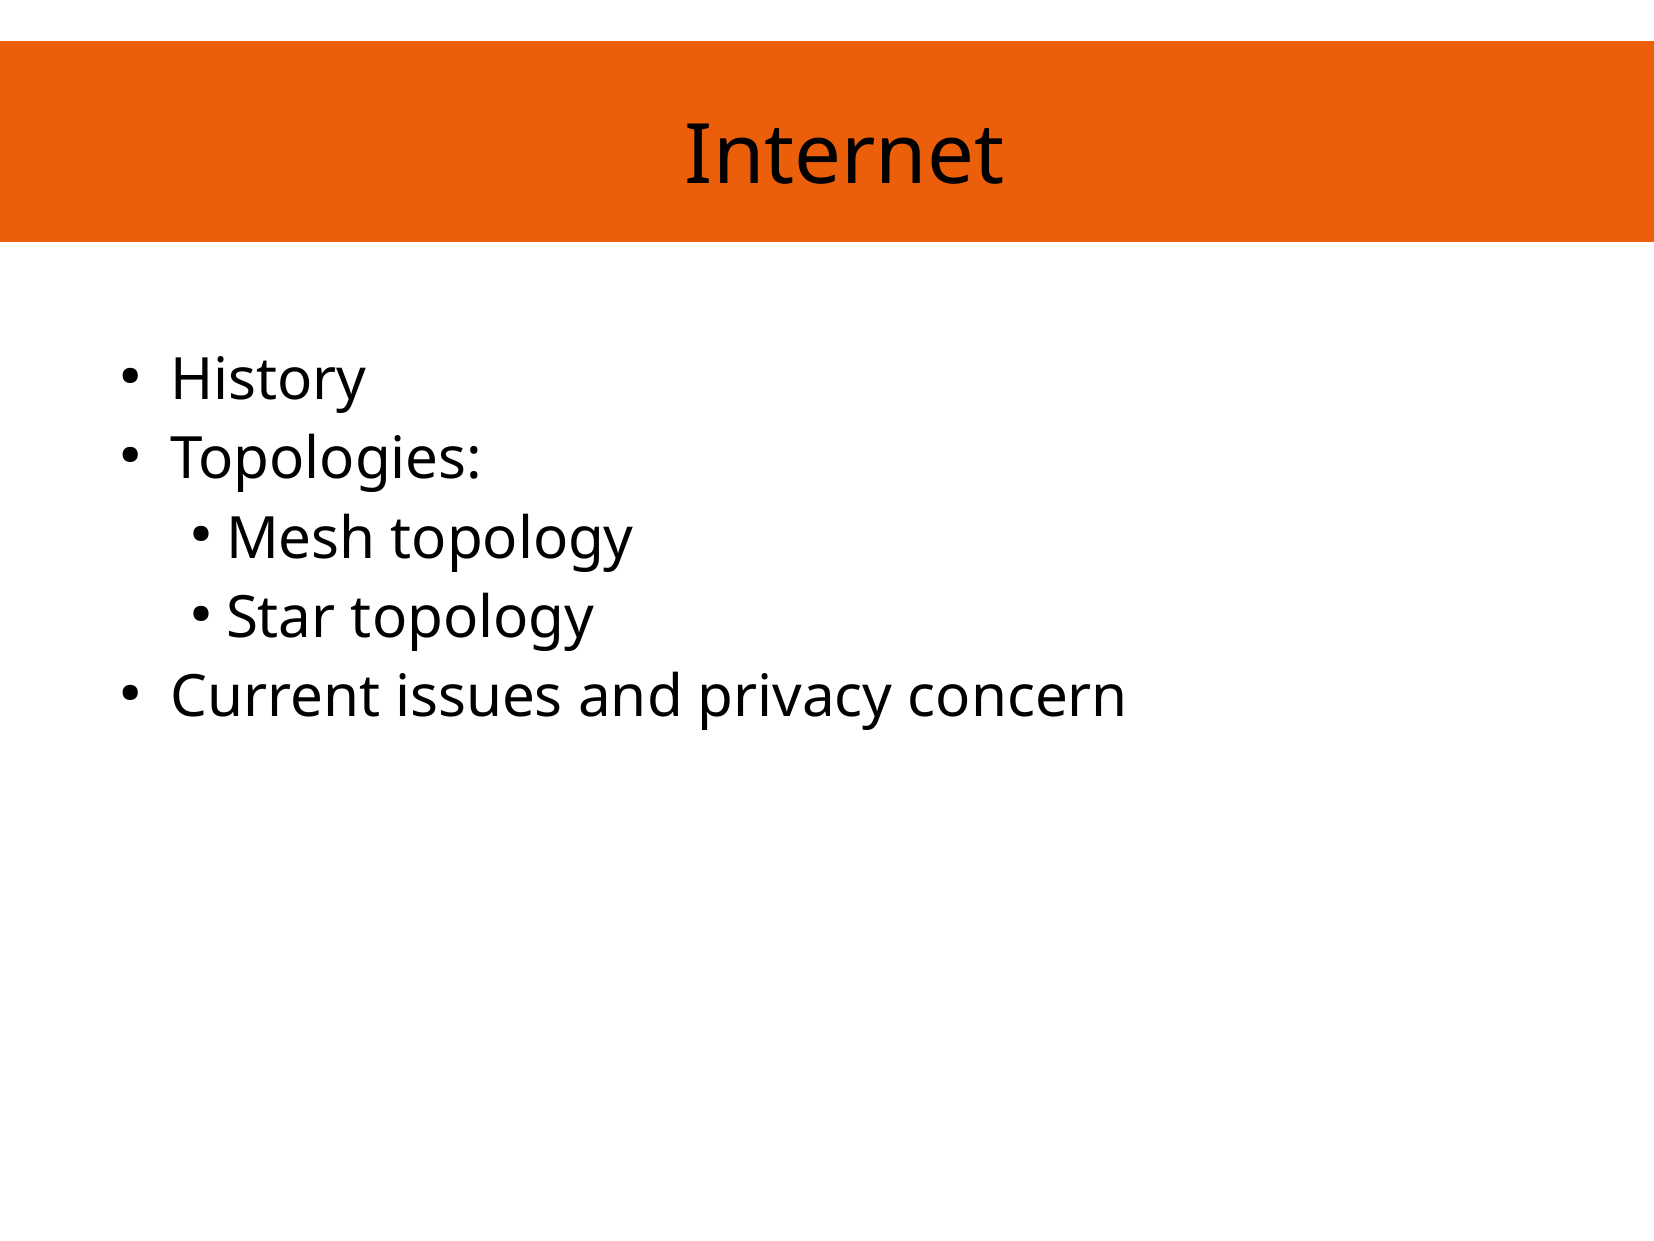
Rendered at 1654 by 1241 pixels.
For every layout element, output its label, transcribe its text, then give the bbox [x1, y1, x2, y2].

text_box History Topologies: Mesh topology Star topology Current issues and privacy concern [105, 330, 1546, 690]
text_box [0, 41, 1654, 242]
text_box Internet [237, 86, 1453, 201]
